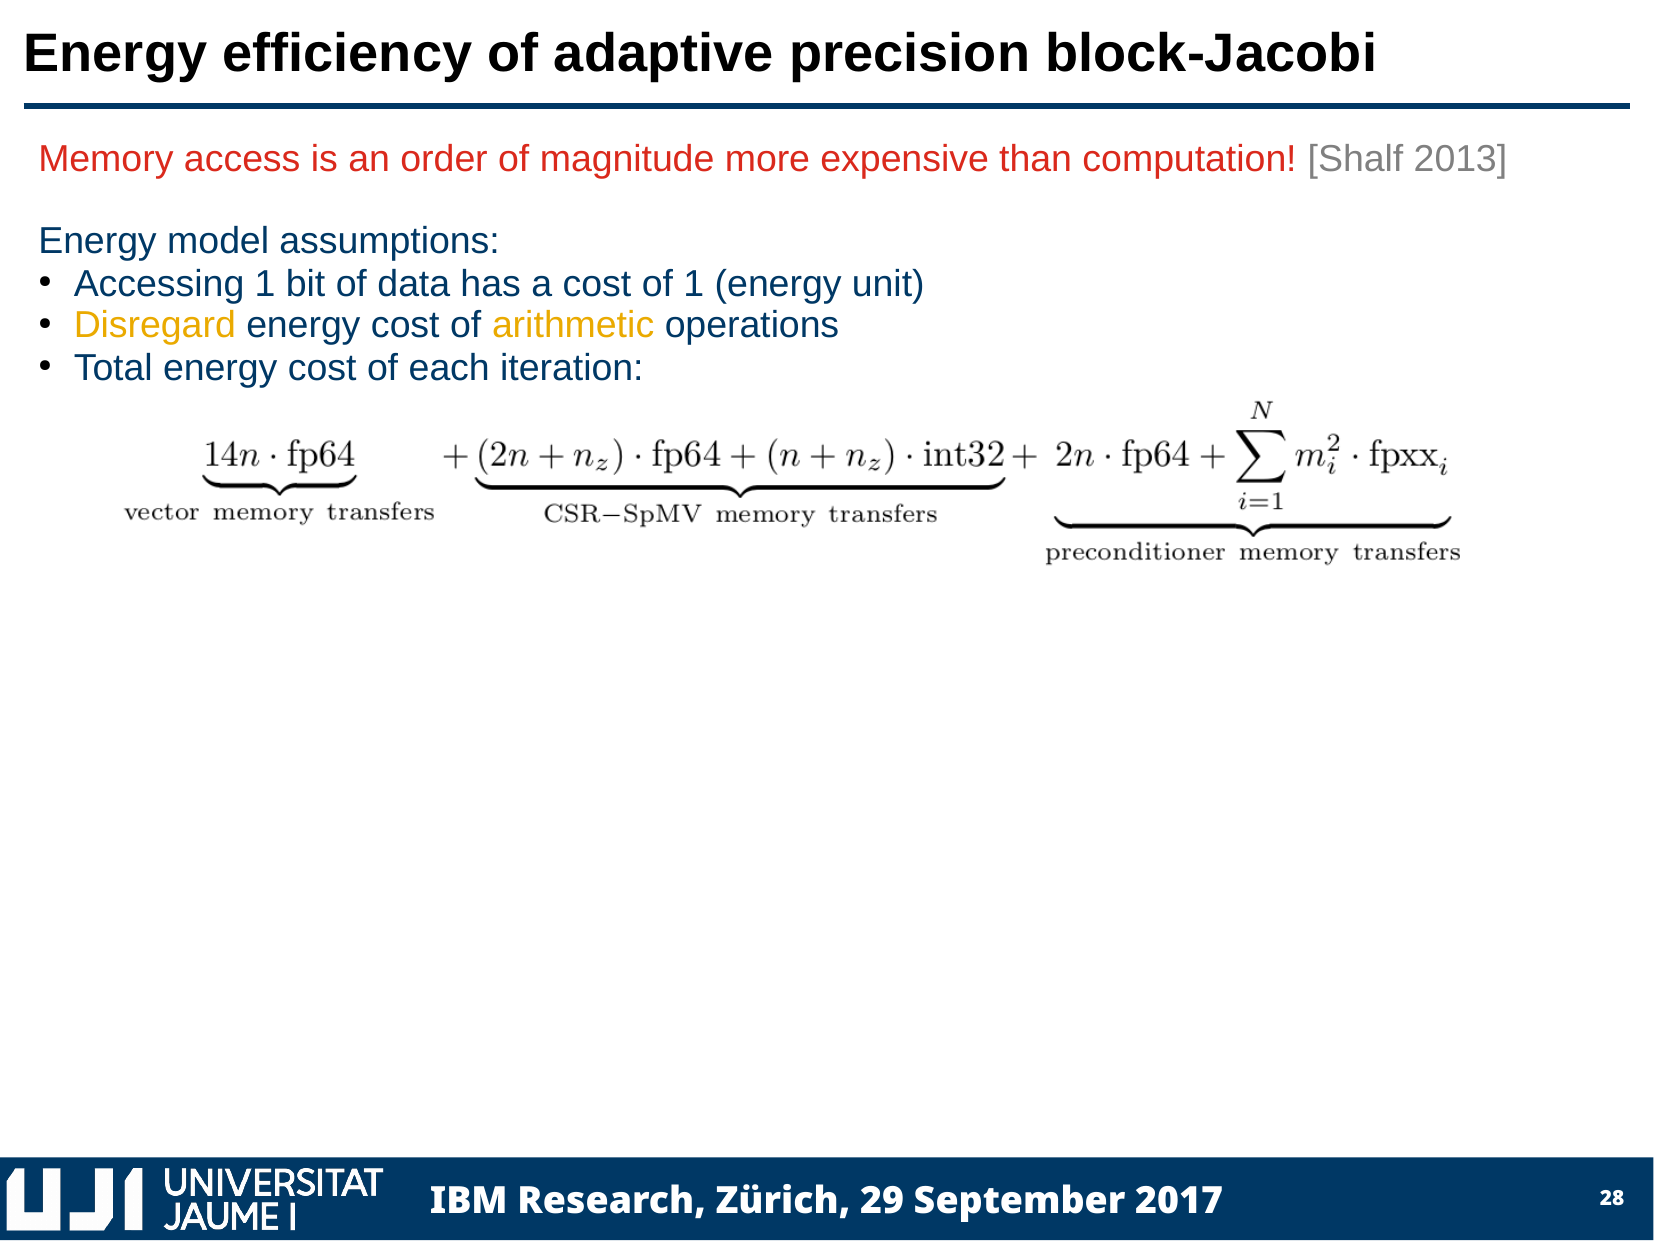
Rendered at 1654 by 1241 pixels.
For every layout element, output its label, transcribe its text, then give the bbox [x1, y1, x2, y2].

picture [70, 389, 1477, 578]
text_box Energy model assumptions: Accessing 1 bit of data has a cost of 1 (energy unit) Disregard energy cost of arithmetic operations Total energy cost of each iteration: [23, 212, 941, 396]
text_box Memory access is an order of magnitude more expensive than computation! [Shalf 2013] [23, 129, 1595, 211]
picture [0, 1158, 390, 1241]
title Energy efficiency of adaptive precision block-Jacobi [23, 0, 1630, 107]
